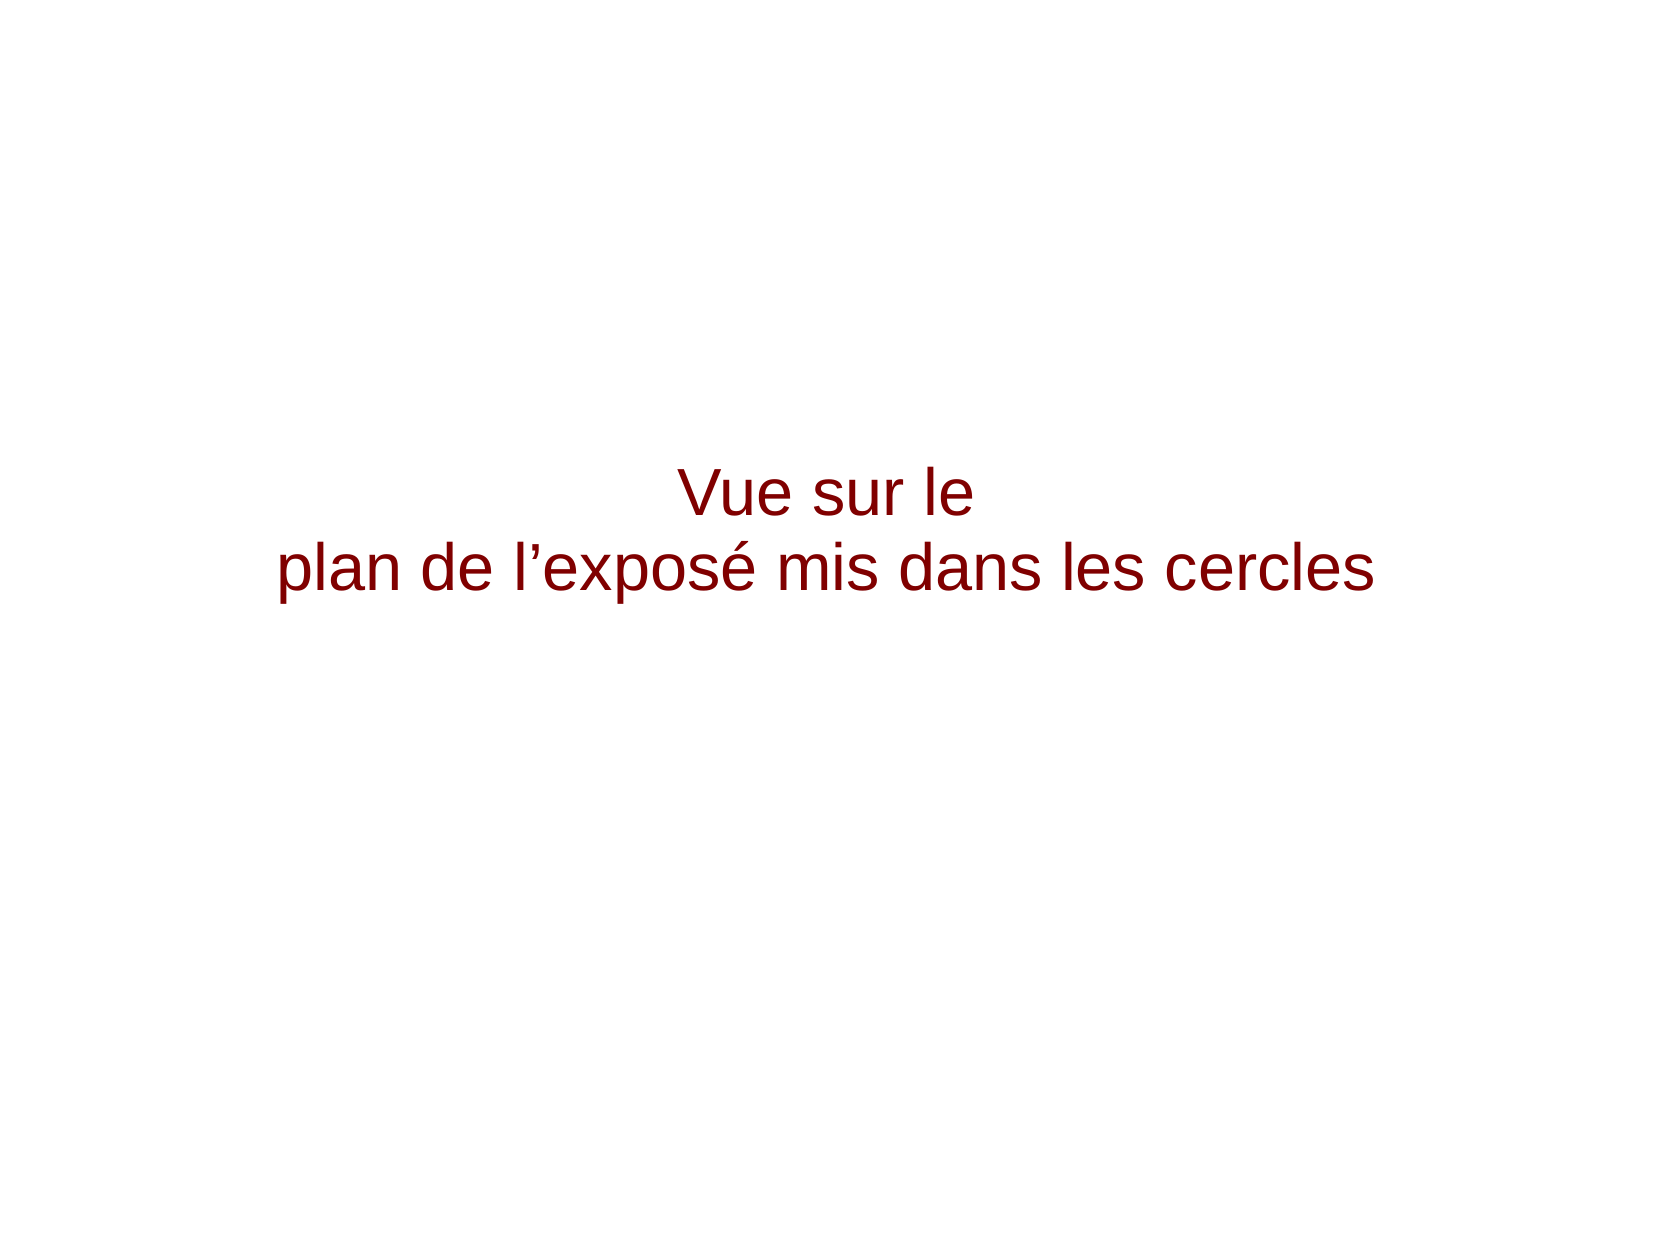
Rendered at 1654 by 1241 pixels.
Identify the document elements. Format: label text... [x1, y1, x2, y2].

subtitle Vue sur le plan de l’exposé mis dans les cercles [82, 49, 1571, 1010]
